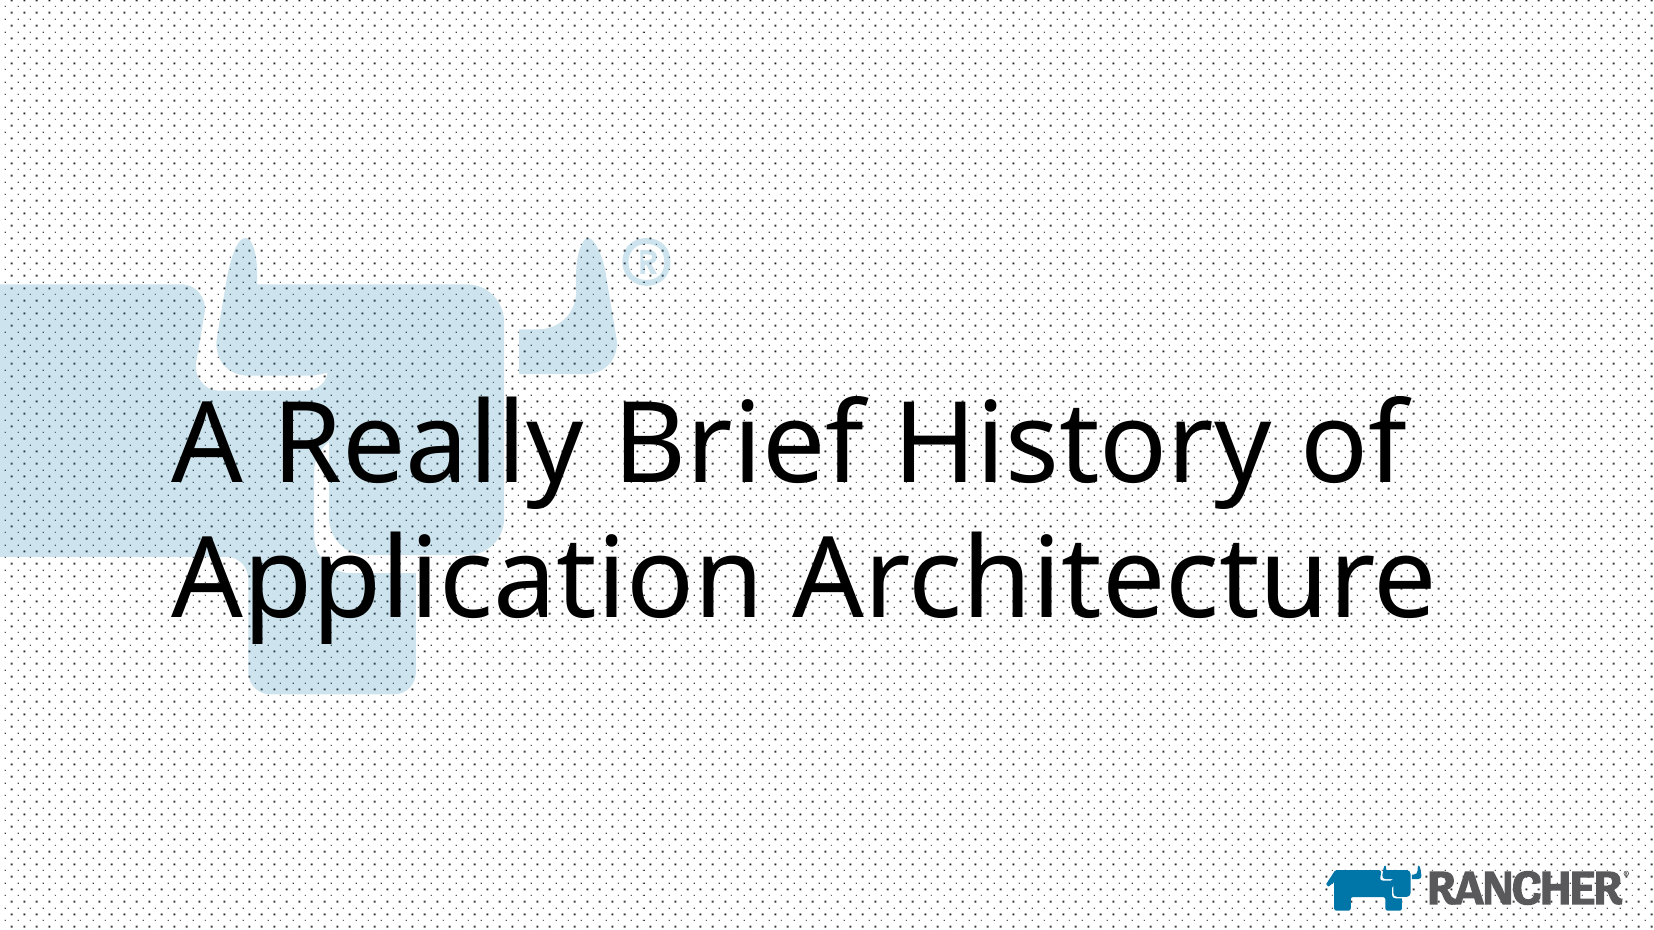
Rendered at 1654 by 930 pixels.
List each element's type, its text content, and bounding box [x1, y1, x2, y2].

picture [0, 0, 1654, 930]
title A Really Brief History of Application Architecture [156, 284, 1635, 648]
